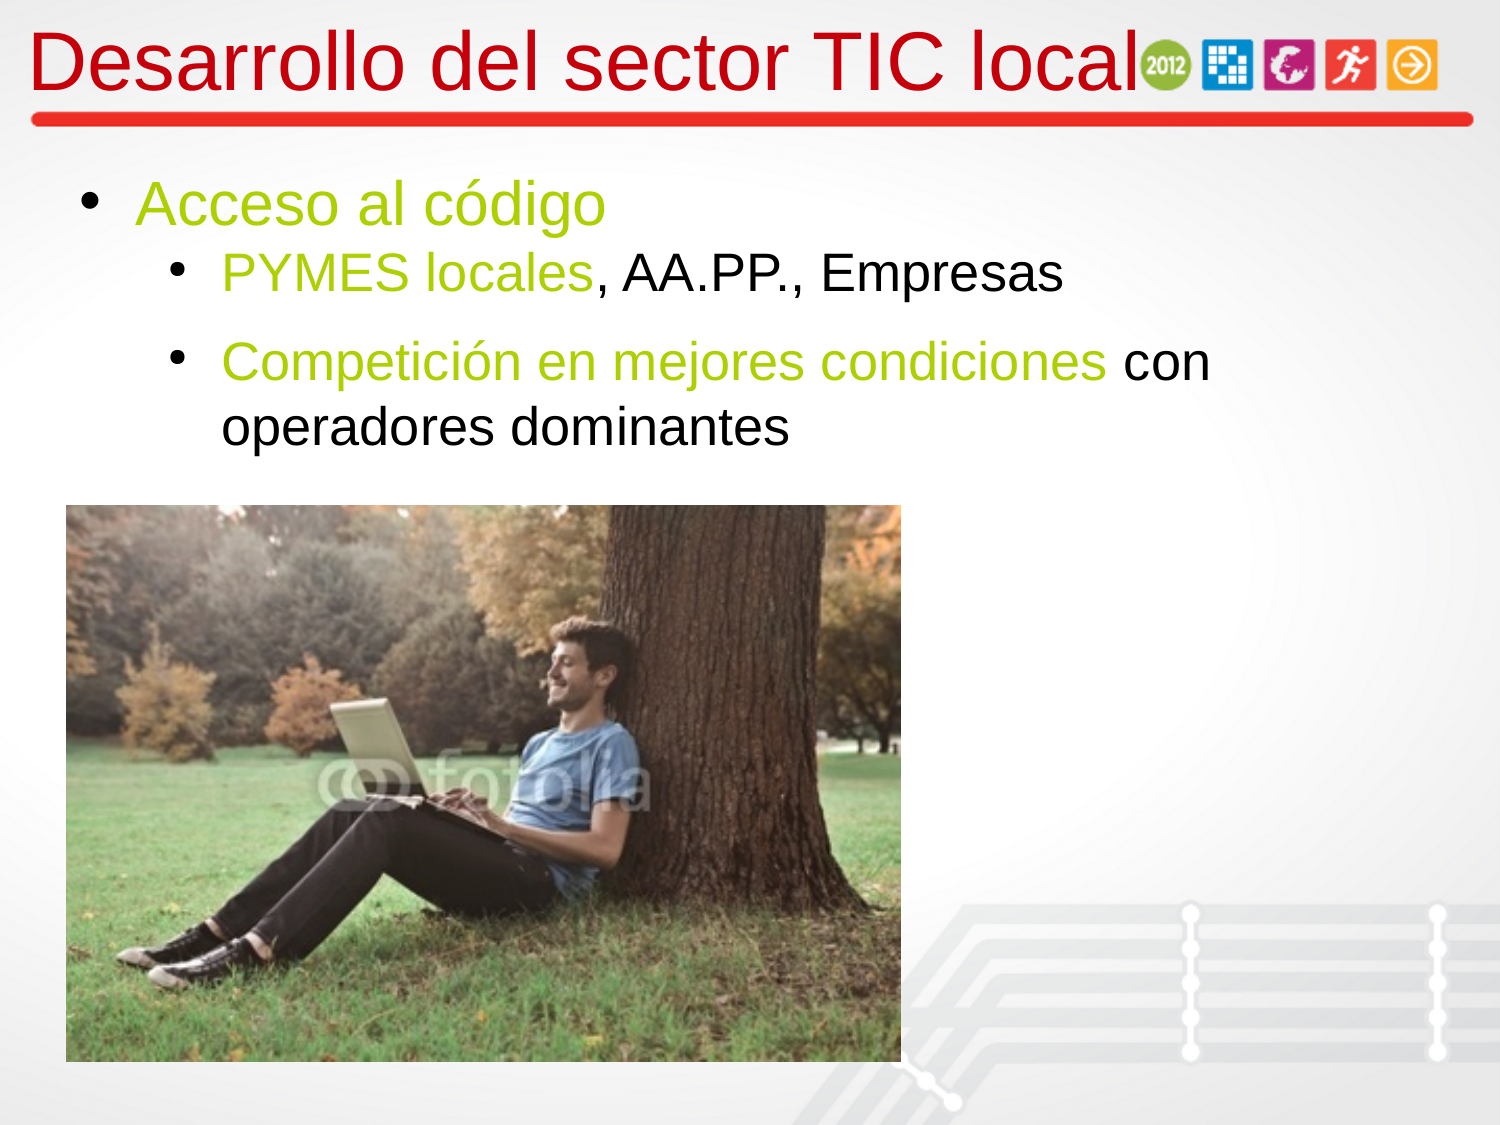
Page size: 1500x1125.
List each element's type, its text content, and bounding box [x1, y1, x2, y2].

title Desarrollo del sector TIC local [12, 0, 1163, 121]
picture [0, 0, 1500, 1125]
list Acceso al código PYMES locales, AA.PP., Empresas Competición en mejores condiciones con operadores dominantes [64, 147, 1465, 638]
